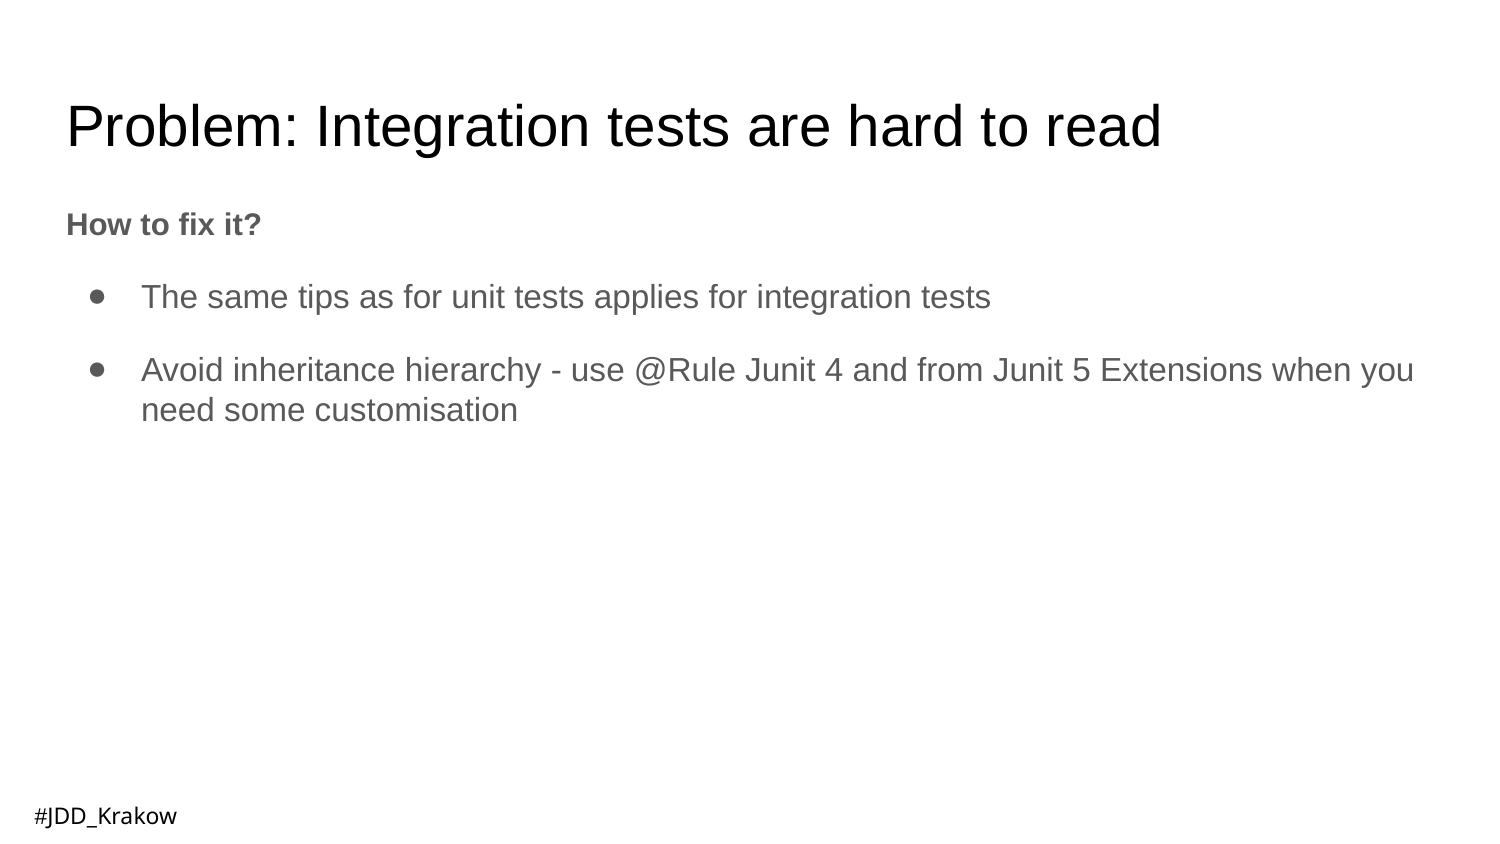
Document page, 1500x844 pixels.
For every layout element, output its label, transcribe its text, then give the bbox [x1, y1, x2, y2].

list How to fix it? The same tips as for unit tests applies for integration tests Avoid inheritance hierarchy - use @Rule Junit 4 and from Junit 5 Extensions when you need some customisation [51, 189, 1449, 750]
text_box #JDD_Krakow [0, 786, 247, 844]
title Problem: Integration tests are hard to read [51, 72, 1449, 167]
